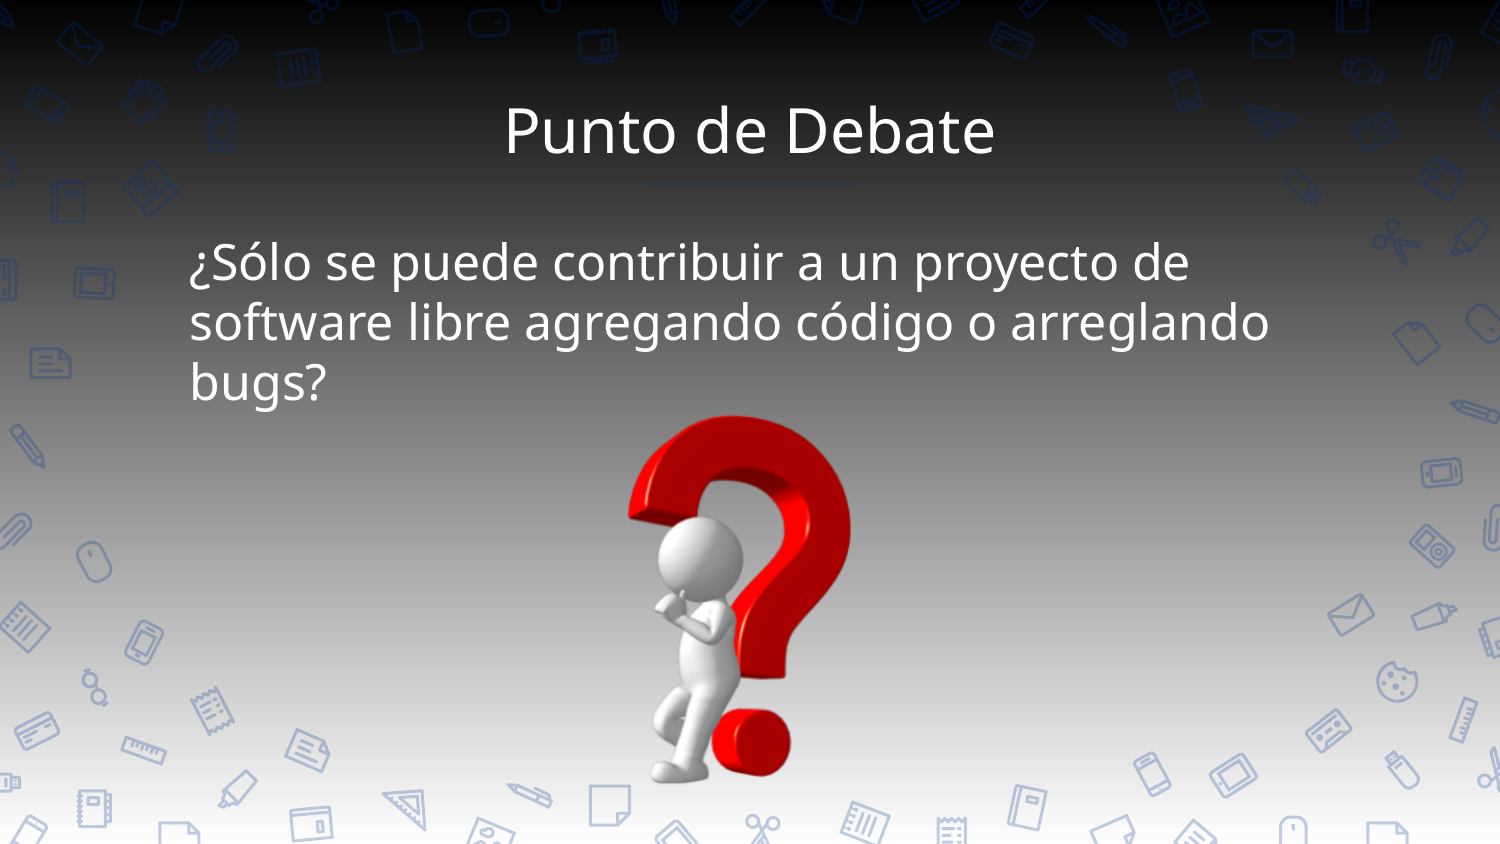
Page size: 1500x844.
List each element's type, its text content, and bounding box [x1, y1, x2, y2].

picture [627, 412, 857, 796]
title Punto de Debate [182, 58, 1318, 182]
list ¿Sólo se puede contribuir a un proyecto de software libre agregando código o arreglando bugs? [174, 215, 1309, 413]
